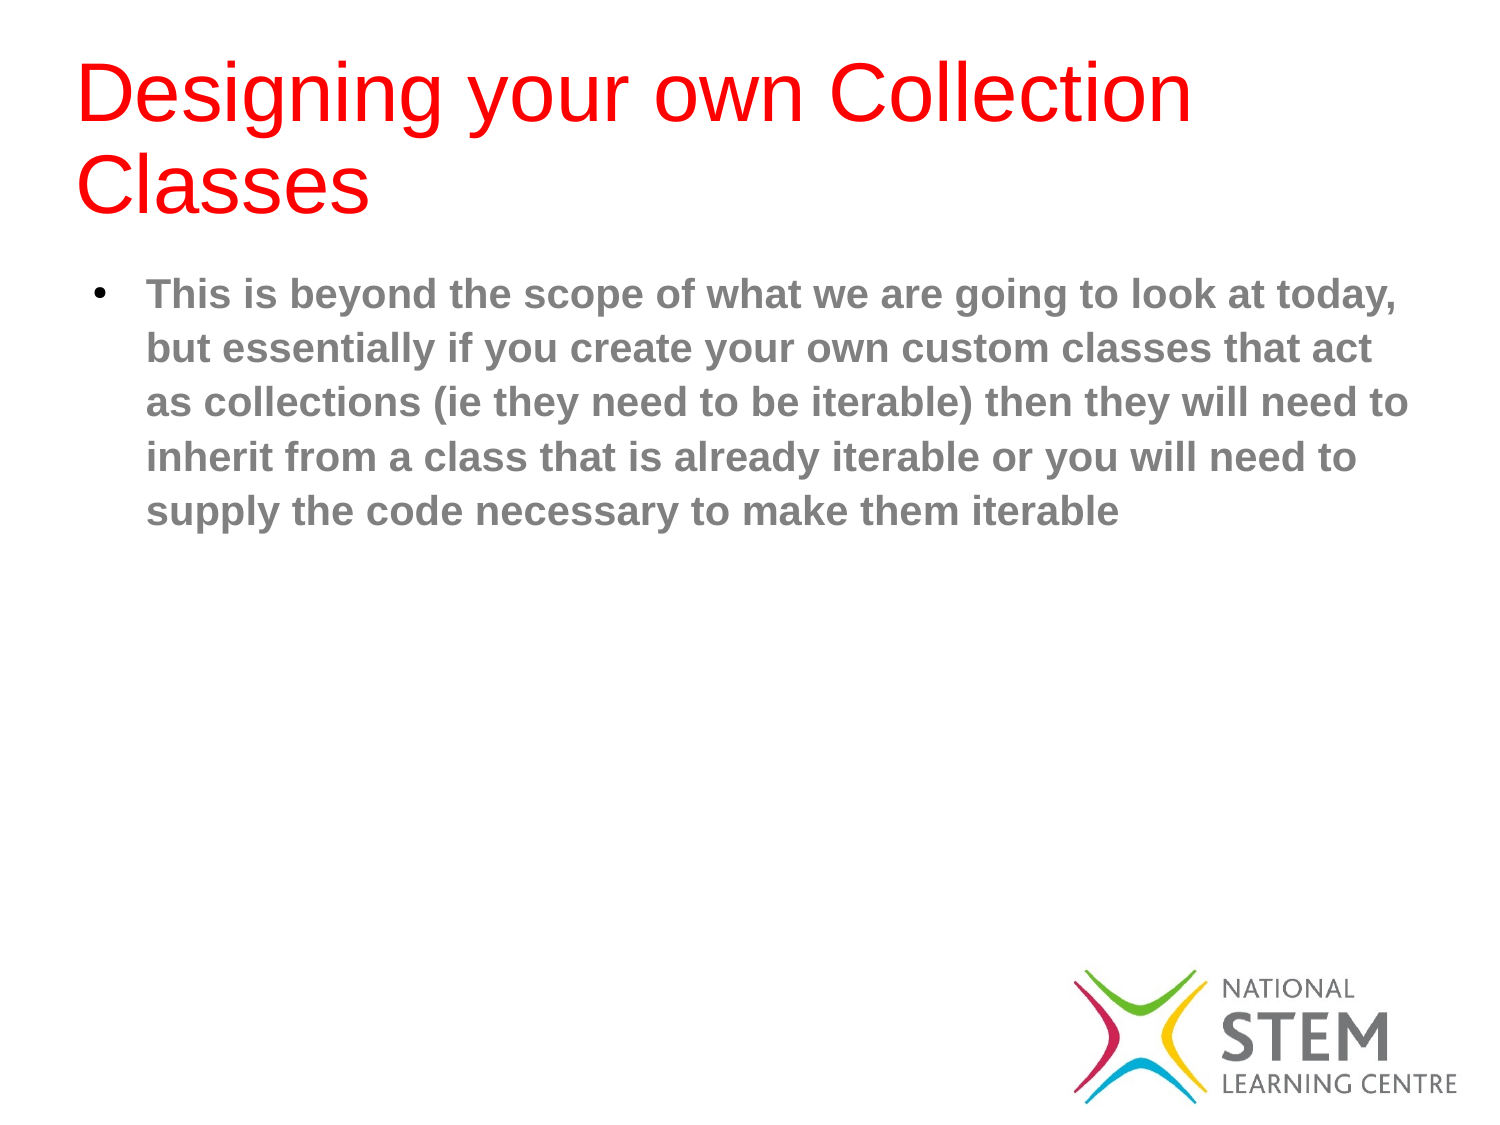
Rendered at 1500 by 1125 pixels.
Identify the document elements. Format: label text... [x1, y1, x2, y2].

list This is beyond the scope of what we are going to look at today, but essentially if you create your own custom classes that act as collections (ie they need to be iterable) then they will need to inherit from a class that is already iterable or you will need to supply the code necessary to make them iterable [75, 263, 1425, 916]
picture [1057, 953, 1472, 1120]
title Designing your own Collection Classes [75, 44, 1425, 233]
